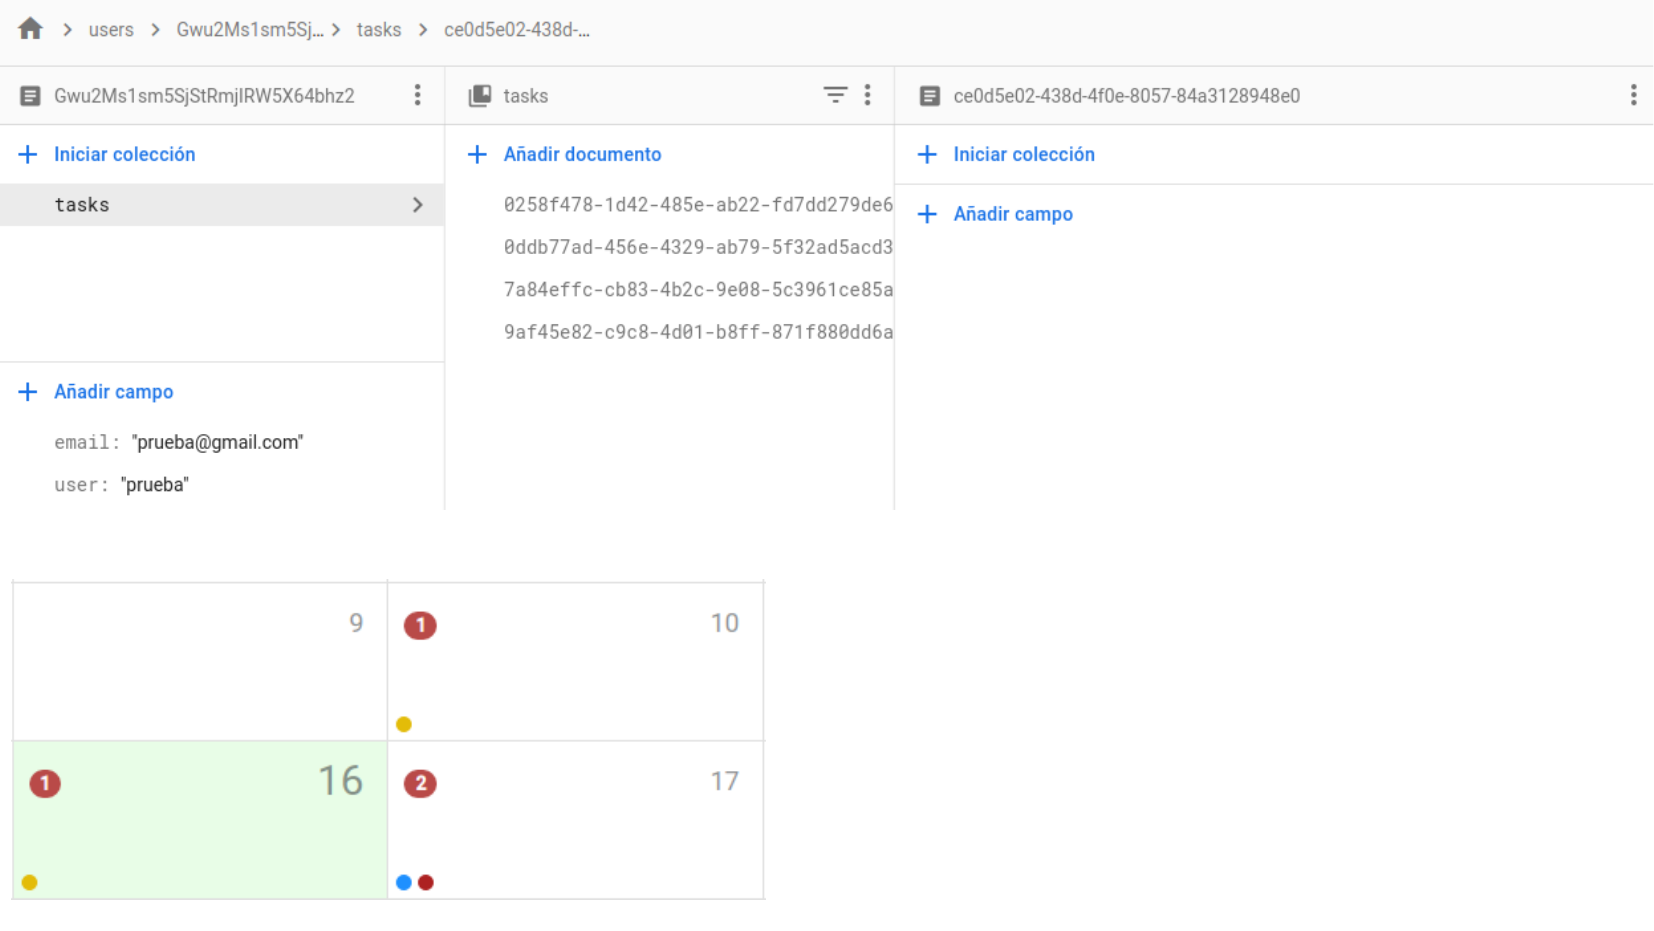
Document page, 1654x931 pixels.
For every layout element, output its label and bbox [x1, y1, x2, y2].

picture [0, 0, 1654, 511]
picture [11, 579, 766, 901]
